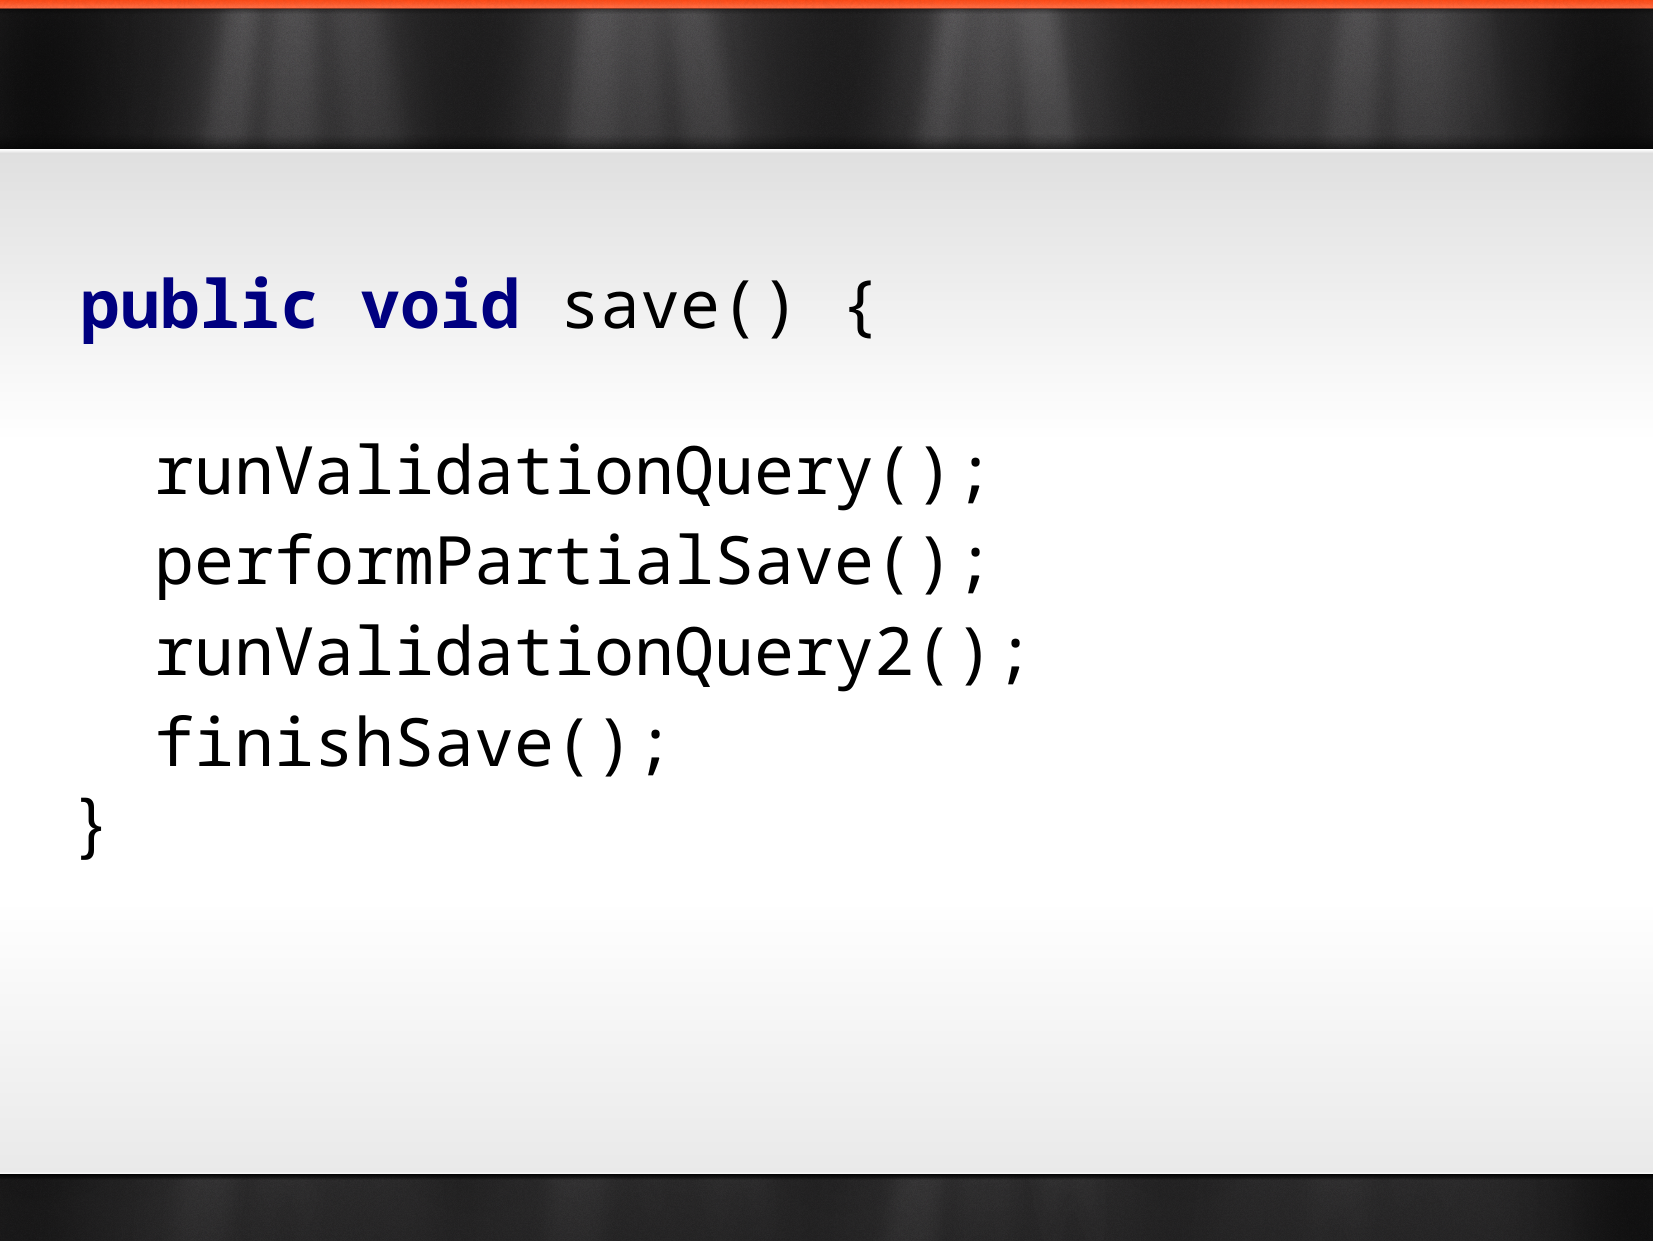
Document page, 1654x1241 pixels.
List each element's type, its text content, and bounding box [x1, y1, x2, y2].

picture [0, 0, 1653, 1241]
subtitle public void save() { runValidationQuery(); performPartialSave(); runValidationQuery2(); finishSave(); } [80, 289, 1569, 1142]
